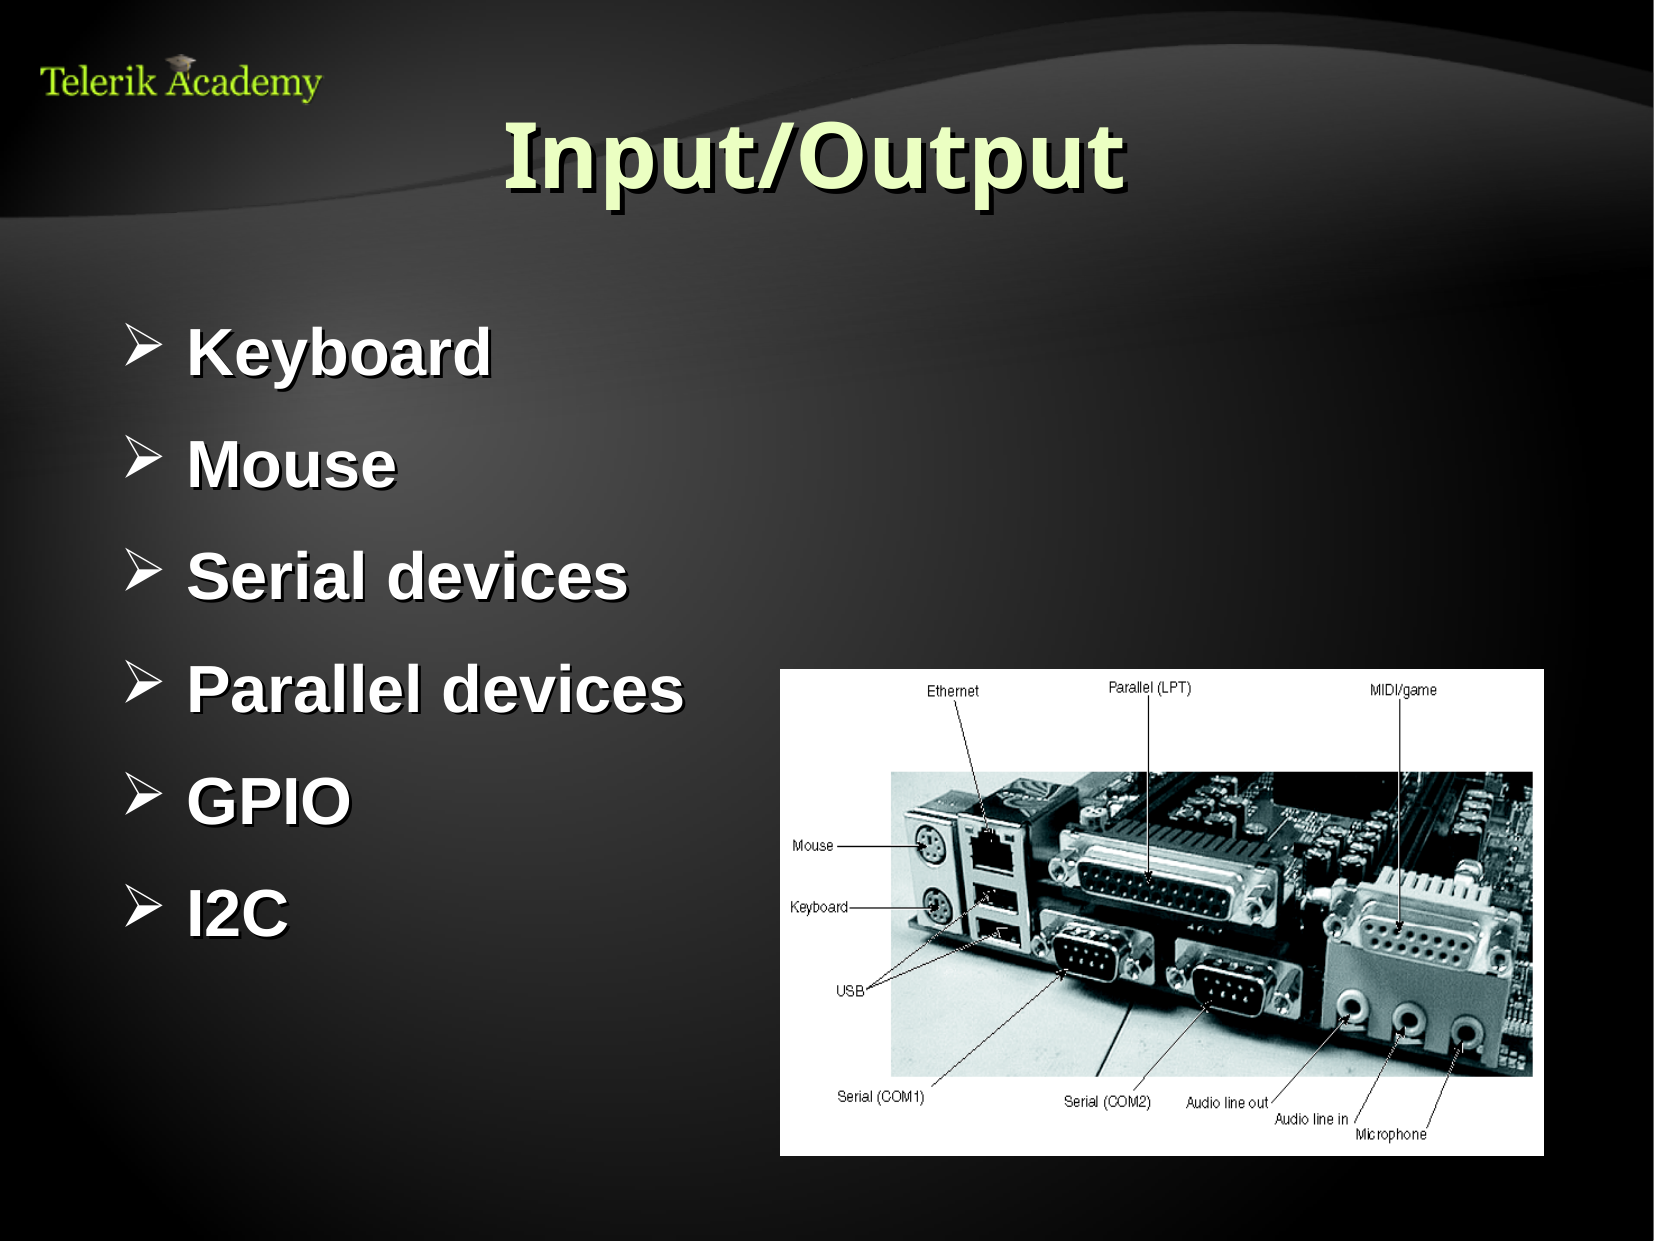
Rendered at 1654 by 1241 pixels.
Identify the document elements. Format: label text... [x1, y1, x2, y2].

title Input/Output [82, 49, 1571, 257]
picture [0, 0, 1654, 1241]
subtitle Keyboard Mouse Serial devices Parallel devices GPIO I2C [120, 253, 1636, 976]
